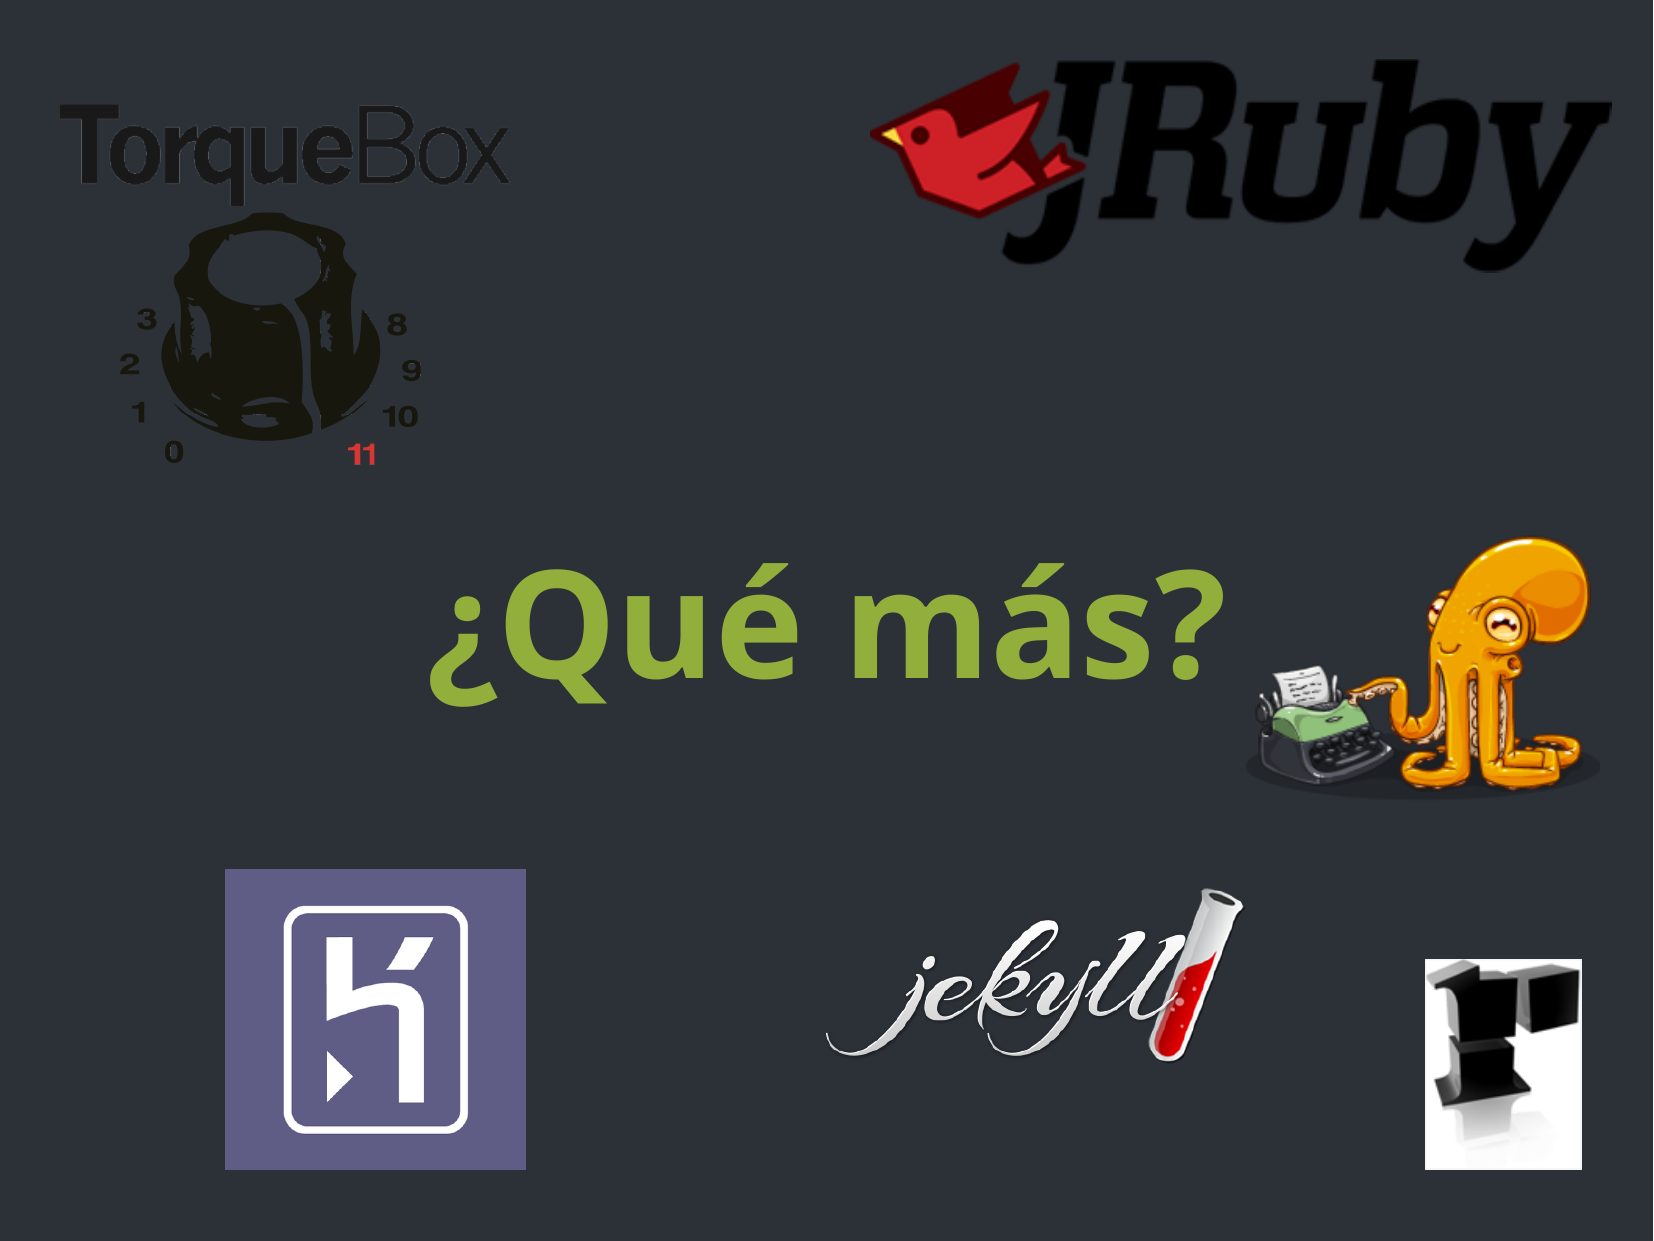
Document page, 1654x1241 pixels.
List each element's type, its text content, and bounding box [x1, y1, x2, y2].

picture [60, 104, 511, 206]
picture [120, 211, 421, 466]
picture [810, 871, 1261, 1081]
picture [870, 59, 1612, 273]
title ¿Qué más? [384, 516, 1245, 724]
picture [1425, 959, 1582, 1171]
picture [1245, 494, 1600, 850]
picture [225, 869, 526, 1171]
